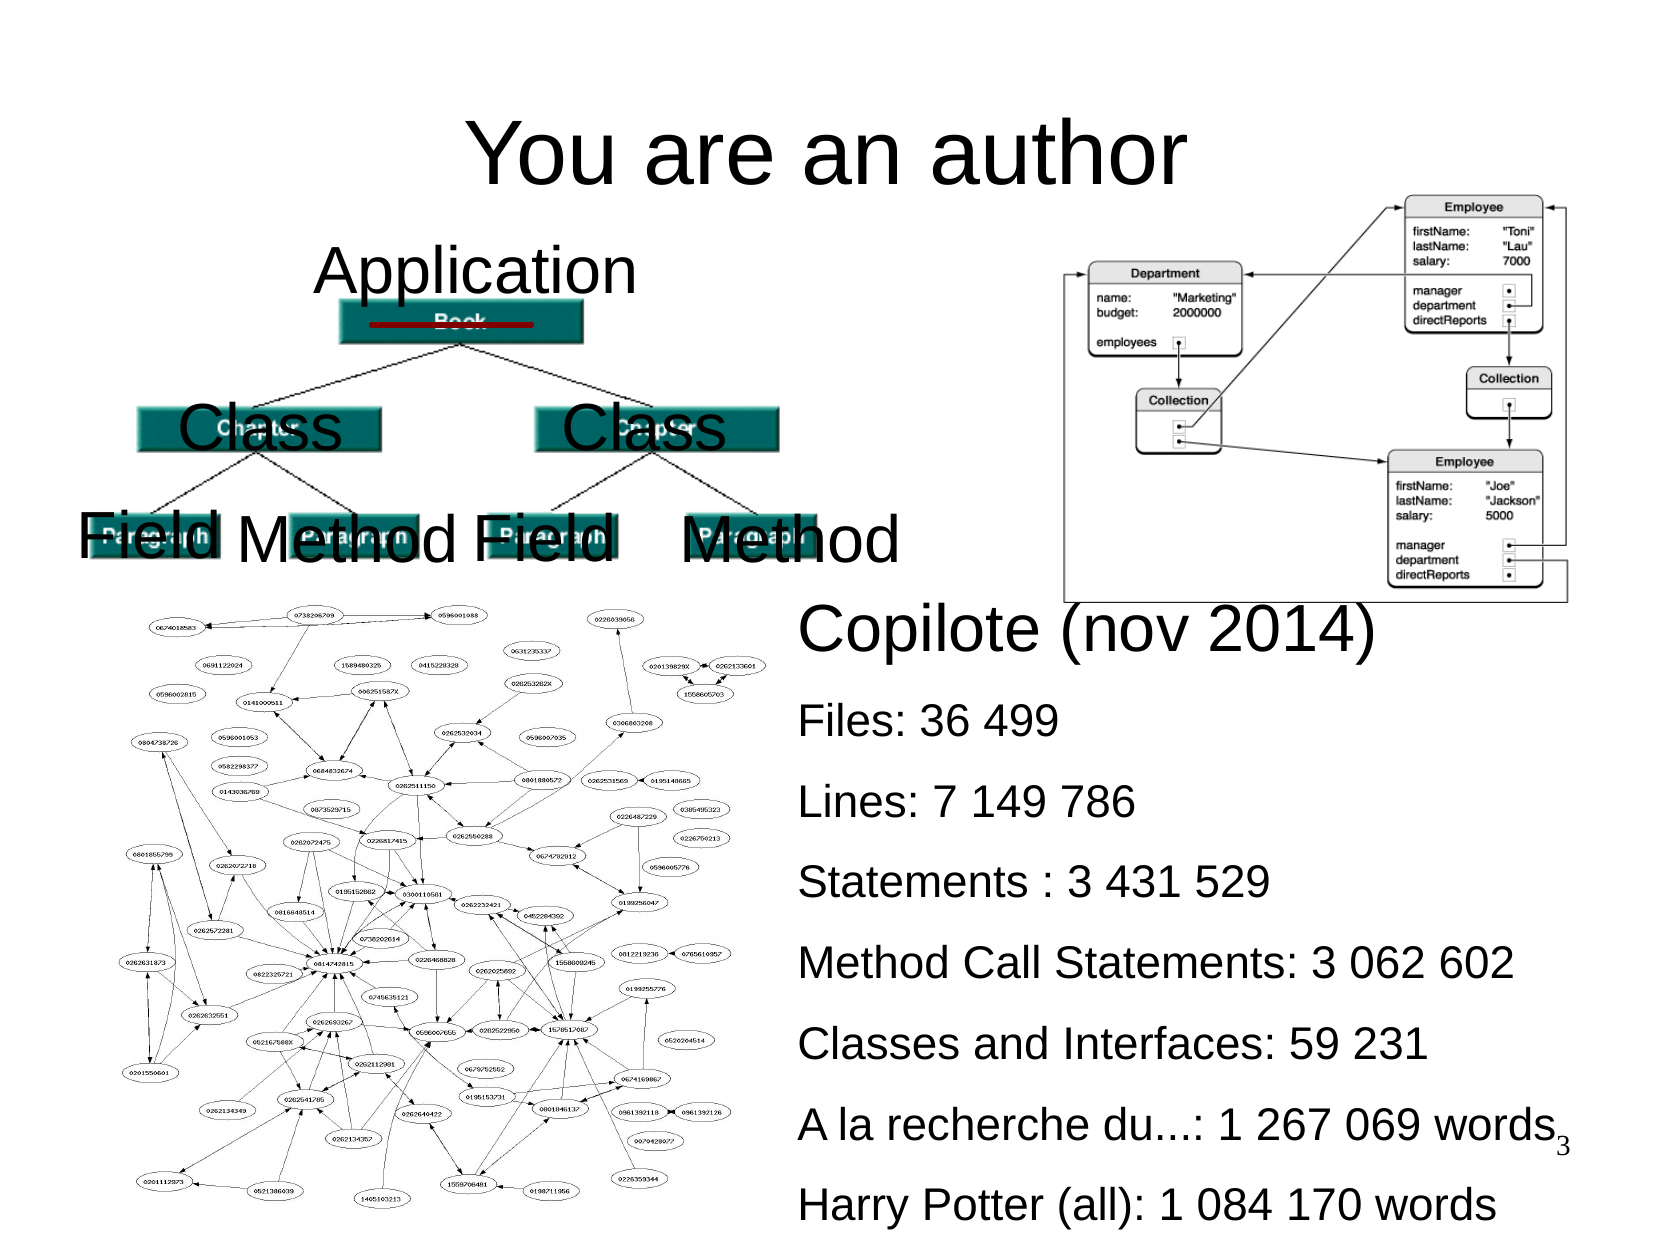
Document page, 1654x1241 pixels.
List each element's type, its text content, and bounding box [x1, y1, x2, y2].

list Application [313, 232, 650, 308]
list Field [76, 498, 254, 574]
list Class [177, 389, 355, 465]
picture [88, 298, 819, 562]
list Class [561, 389, 739, 465]
title You are an author [82, 49, 1571, 257]
list Method [679, 501, 916, 577]
list Copilote (nov 2014) Files: 36 499 Lines: 7 149 786 Statements : 3 431 529 Method Call Statements: 3 062 602 Classes and Interfaces: 59 231 A la recherche du...: 1 267 069 words Harry Potter (all): 1 084 170 words [797, 590, 1636, 1241]
list Method [236, 501, 473, 577]
list Field [473, 501, 650, 576]
picture [1062, 194, 1570, 590]
picture [115, 602, 768, 1211]
